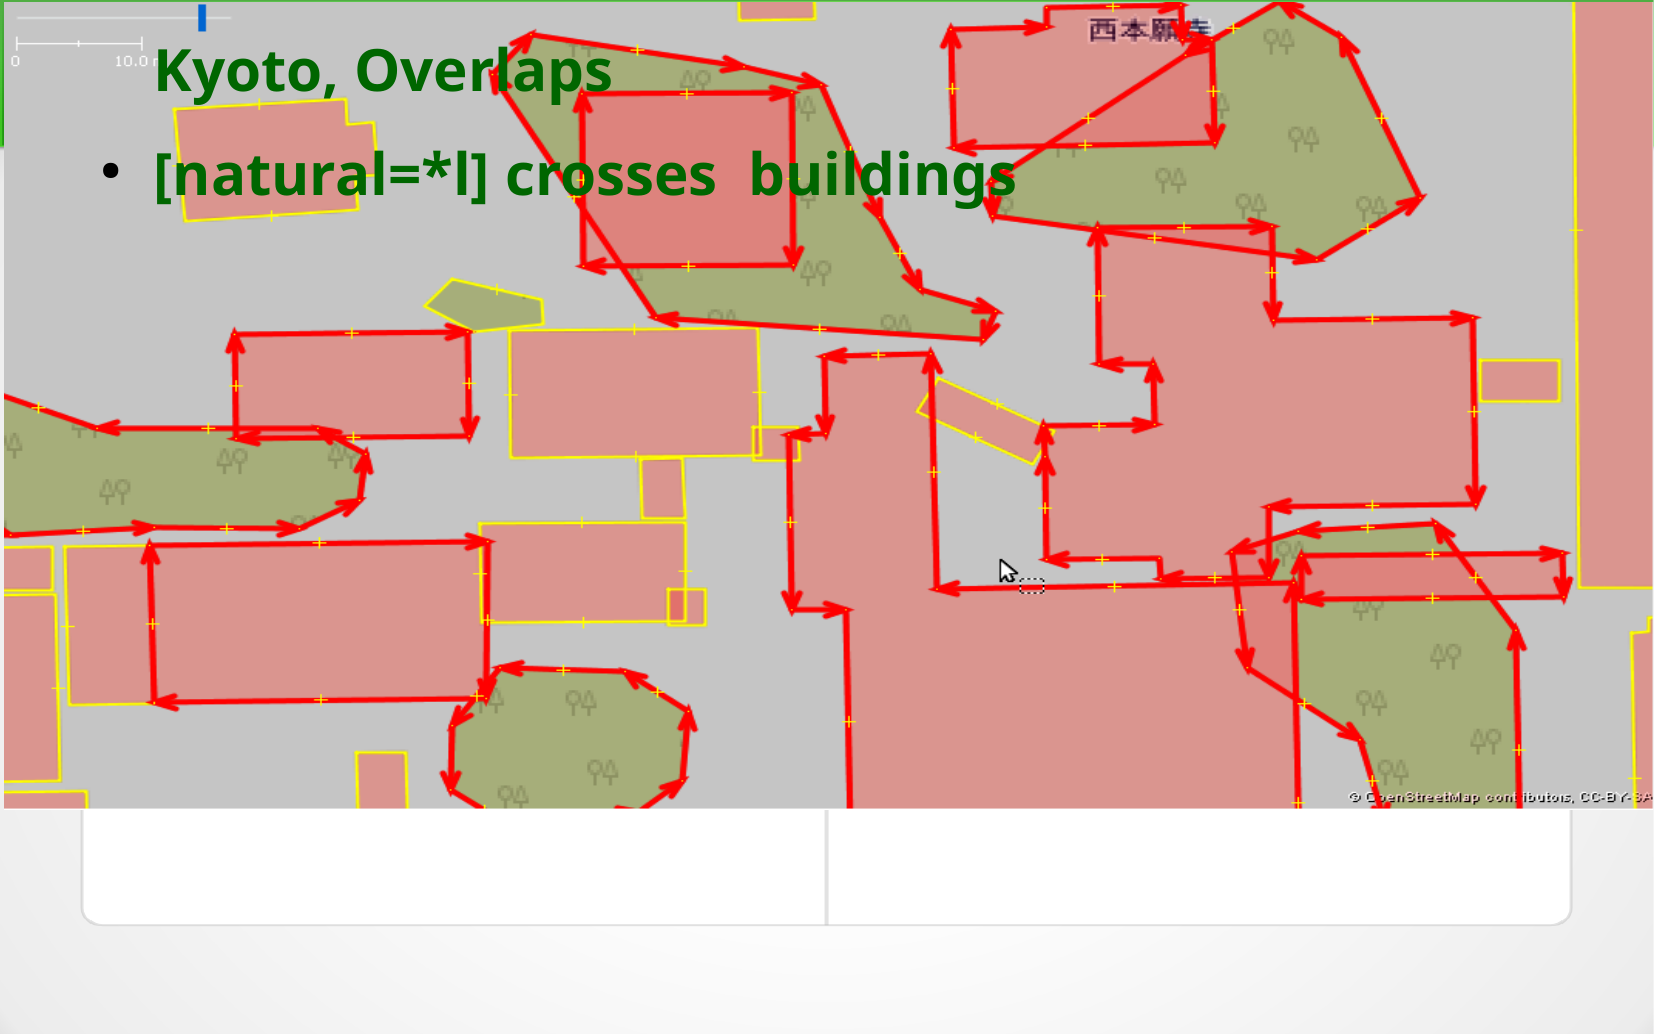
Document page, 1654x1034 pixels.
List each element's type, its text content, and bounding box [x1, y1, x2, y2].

list Kyoto, Overlaps [natural=*l] crosses buildings [82, 29, 1087, 227]
picture [0, 0, 1654, 1034]
